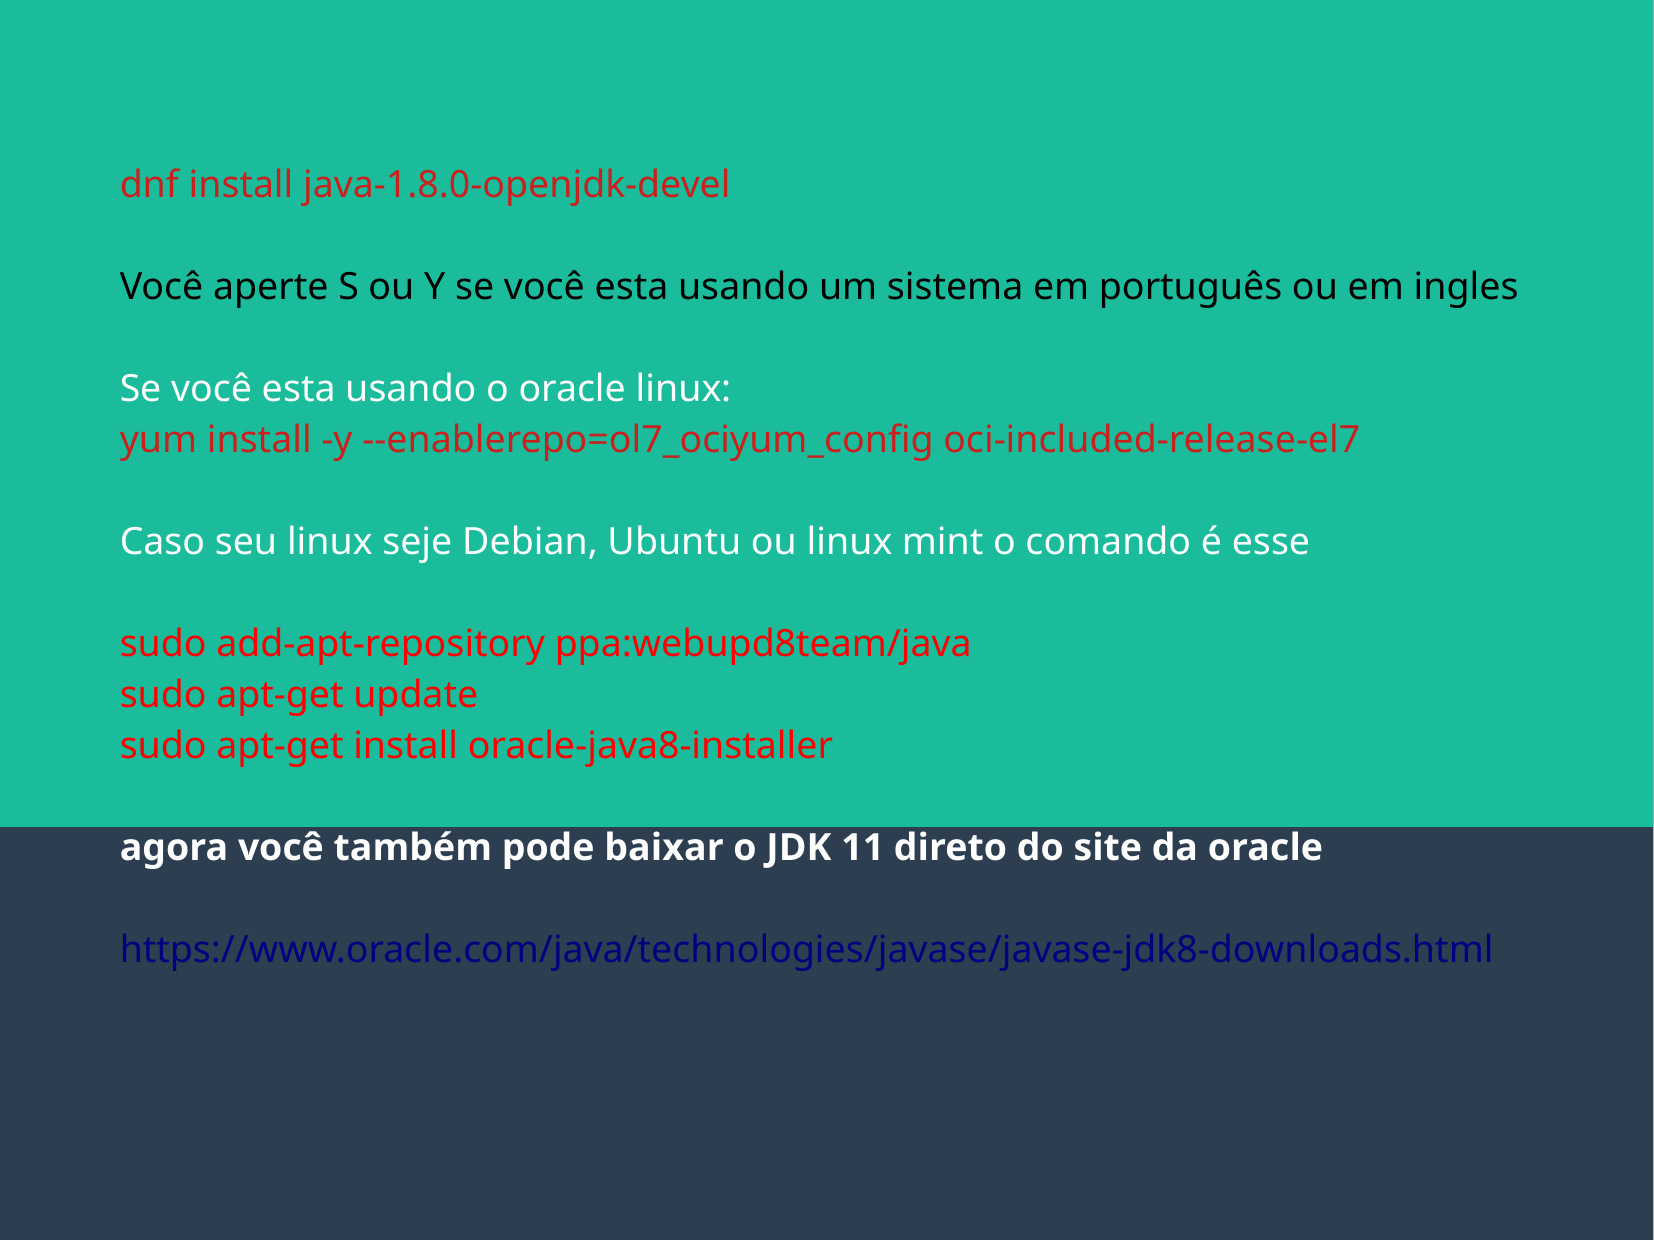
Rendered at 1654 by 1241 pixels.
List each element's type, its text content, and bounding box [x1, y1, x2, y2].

text_box dnf install java-1.8.0-openjdk-devel Você aperte S ou Y se você esta usando um sistema em português ou em ingles Se você esta usando o oracle linux: yum install -y --enablerepo=ol7_ociyum_config oci-included-release-el7 Caso seu linux seje Debian, Ubuntu ou linux mint o comando é esse sudo add-apt-repository ppa:webupd8team/java sudo apt-get update sudo apt-get install oracle-java8-installer agora você também pode baixar o JDK 11 direto do site da oracle https://www.oracle.com/java/technologies/javase/javase-jdk8-downloads.html [105, 150, 1546, 905]
